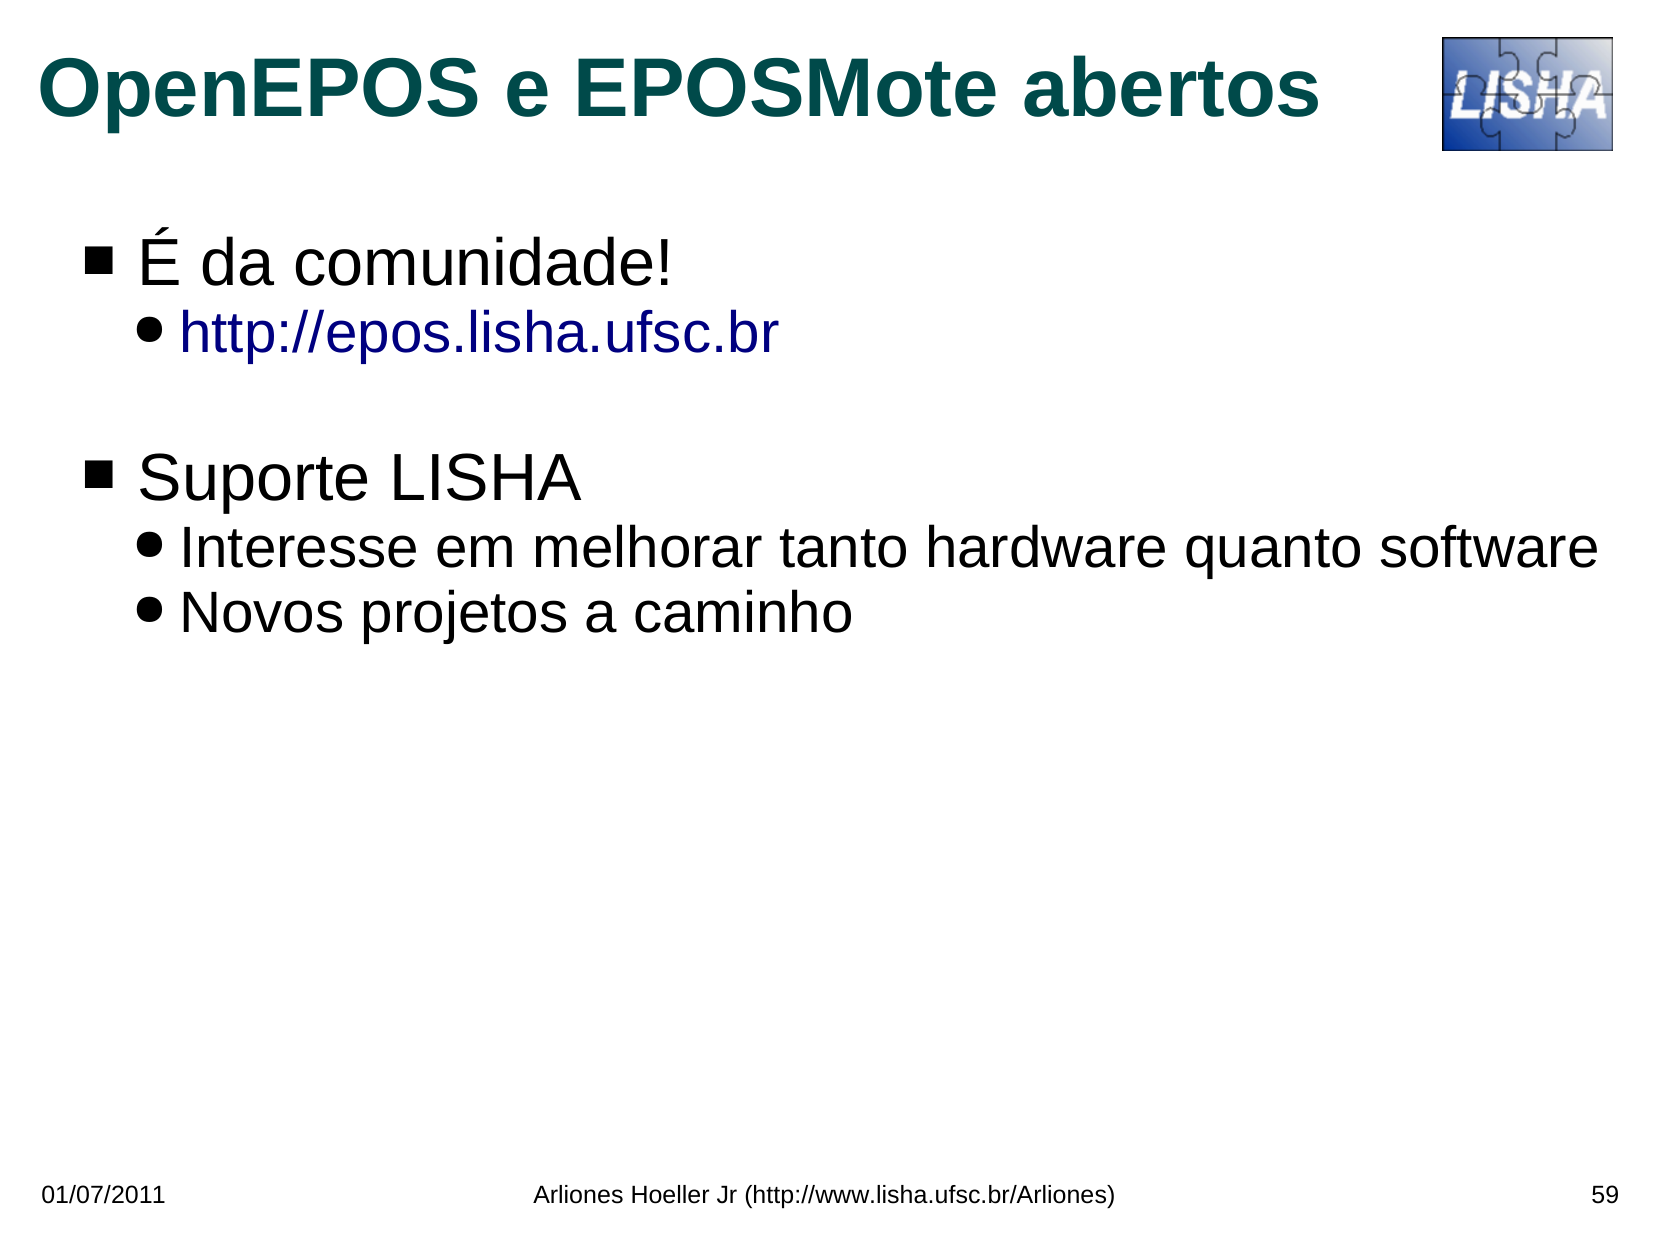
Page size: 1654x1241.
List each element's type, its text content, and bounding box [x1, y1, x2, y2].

picture [1442, 37, 1613, 151]
title OpenEPOS e EPOSMote abertos [37, 37, 1426, 151]
list É da comunidade! http://epos.lisha.ufsc.br Suporte LISHA Interesse em melhorar tanto hardware quanto software Novos projetos a caminho [37, 225, 1613, 1163]
